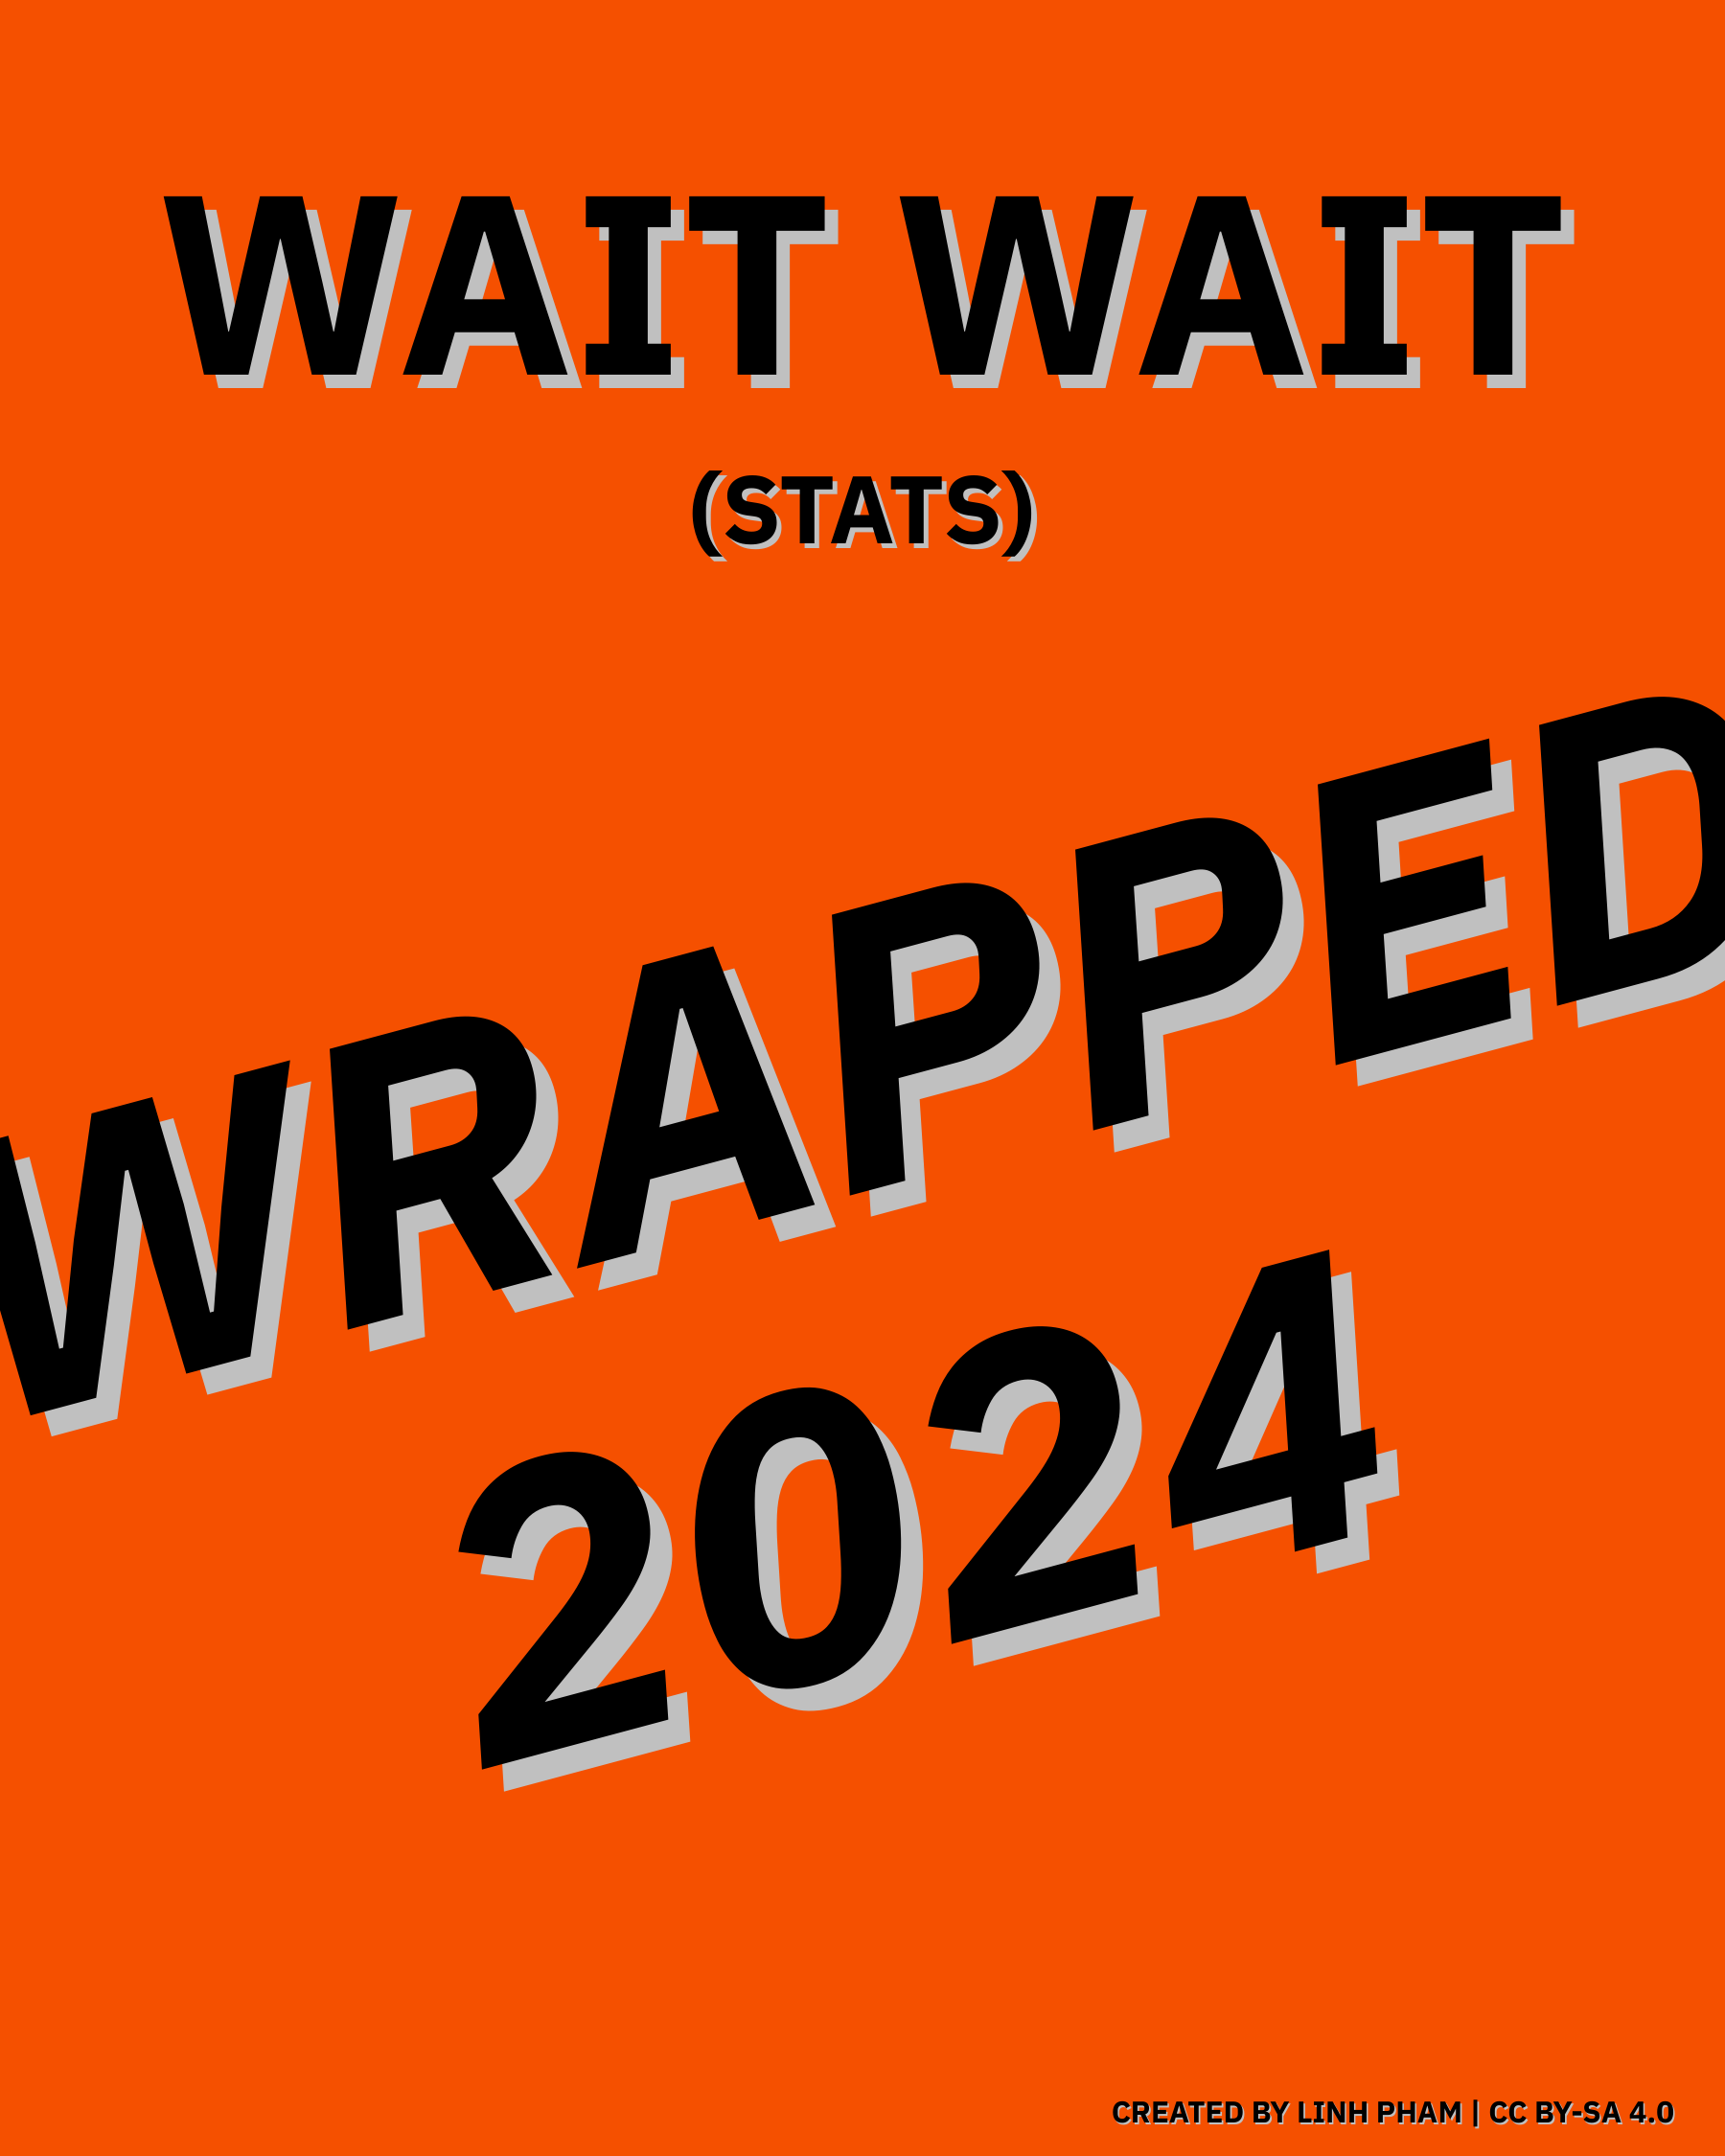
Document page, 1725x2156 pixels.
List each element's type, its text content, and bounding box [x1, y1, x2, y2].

text_box 2024 [0, 999, 1725, 2023]
text_box Created by Linh Pham | CC BY-SA 4.0 [35, 2084, 1690, 2139]
text_box WAIT WAIT (STATS) [35, 105, 1690, 578]
text_box WRAPPED [0, 535, 1725, 1461]
